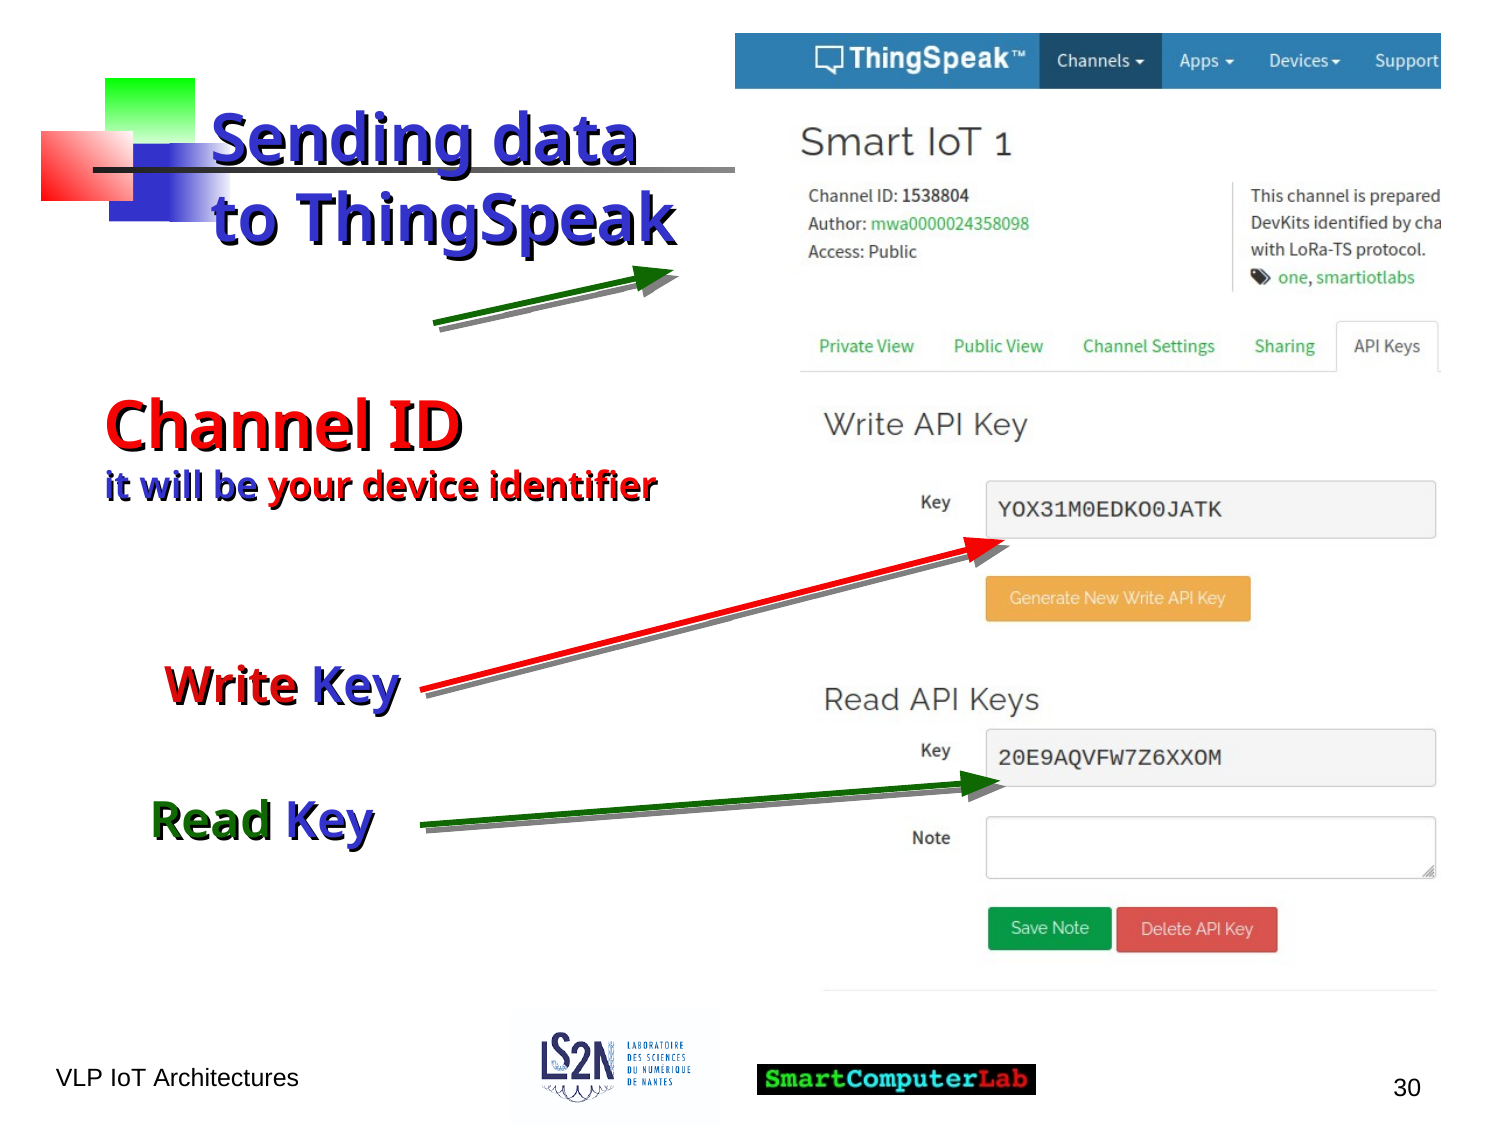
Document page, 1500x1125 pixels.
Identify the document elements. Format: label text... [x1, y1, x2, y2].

text_box Channel ID it will be your device identifier [88, 329, 673, 649]
picture [757, 1064, 1036, 1095]
picture [735, 33, 1441, 1006]
picture [510, 1009, 721, 1125]
text_box Write Key [150, 645, 431, 721]
text_box Read Key [135, 780, 406, 856]
title Sending data to ThingSpeak [195, 87, 706, 263]
